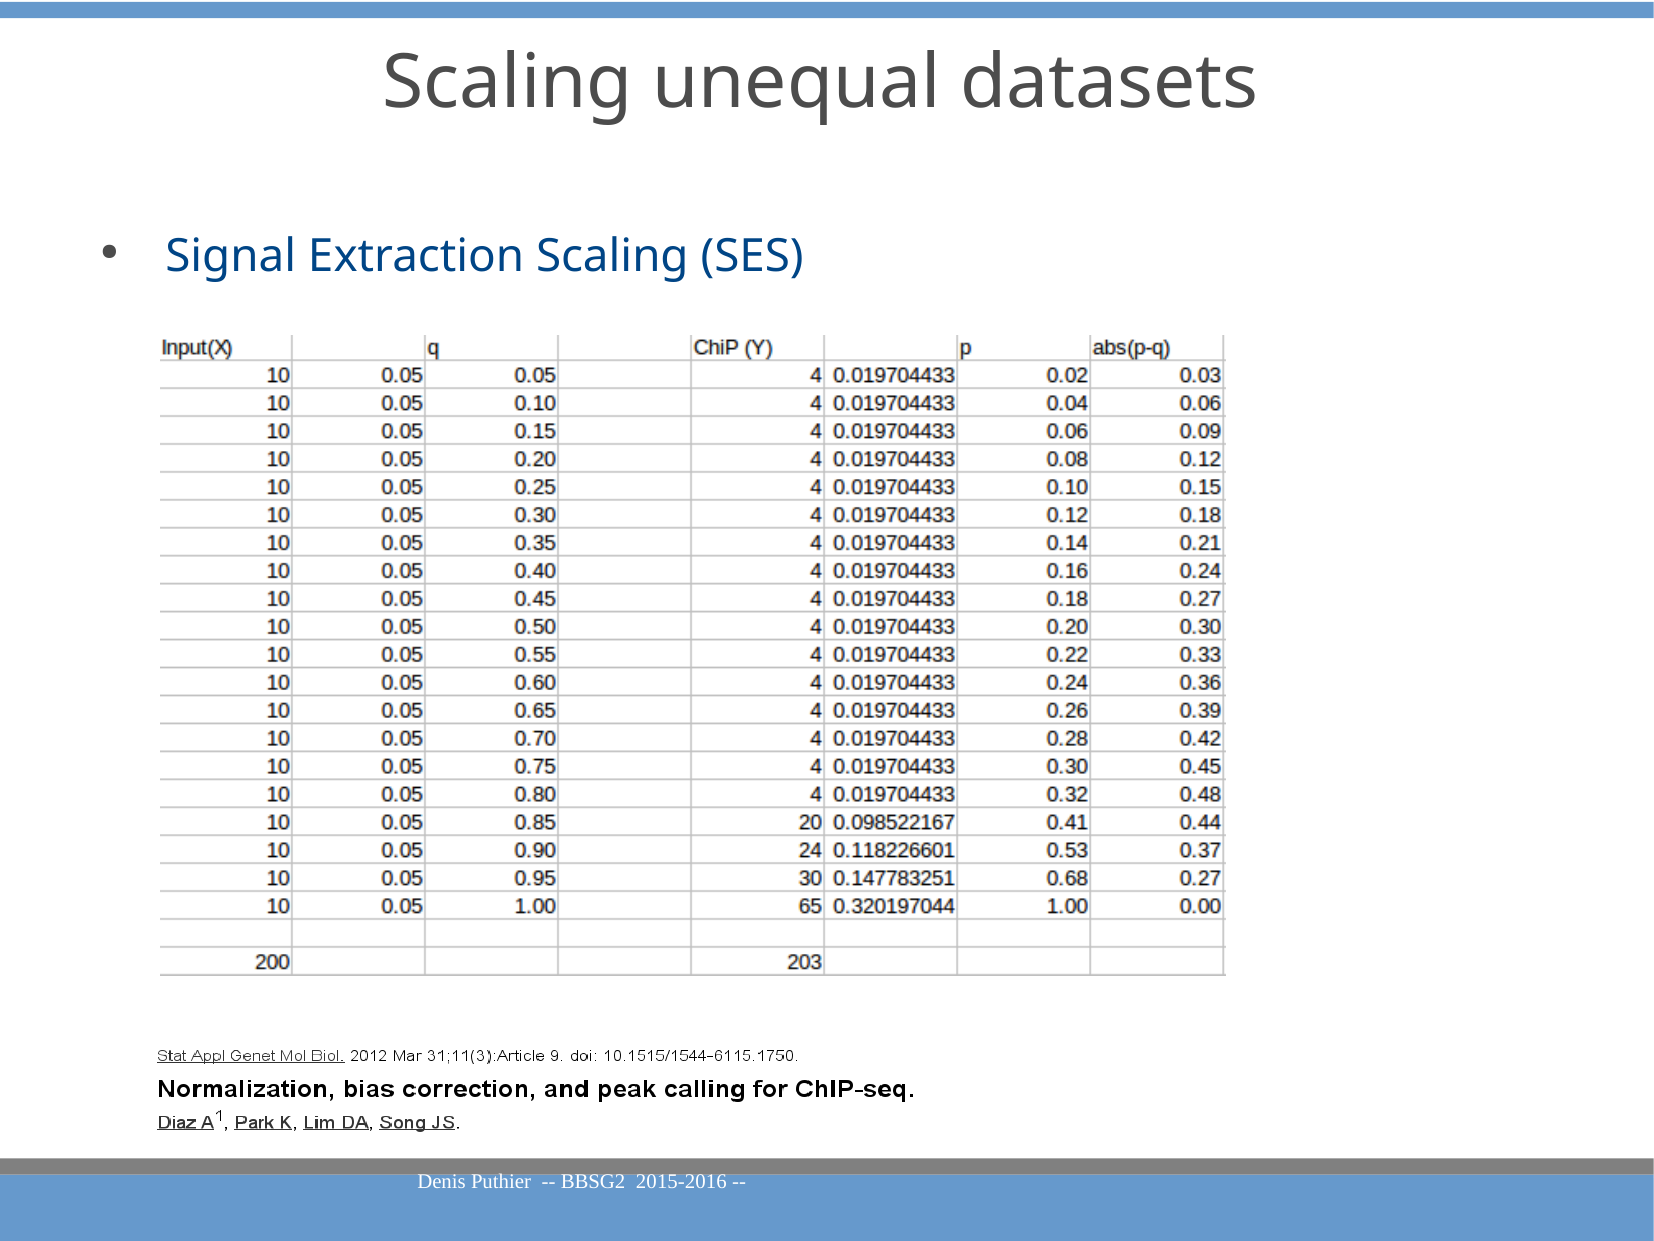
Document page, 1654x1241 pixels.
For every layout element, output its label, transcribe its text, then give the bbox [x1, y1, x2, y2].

list Signal Extraction Scaling (SES) [82, 222, 1538, 942]
picture [160, 335, 1226, 976]
picture [146, 1042, 931, 1141]
title Scaling unequal datasets [76, 2, 1565, 154]
